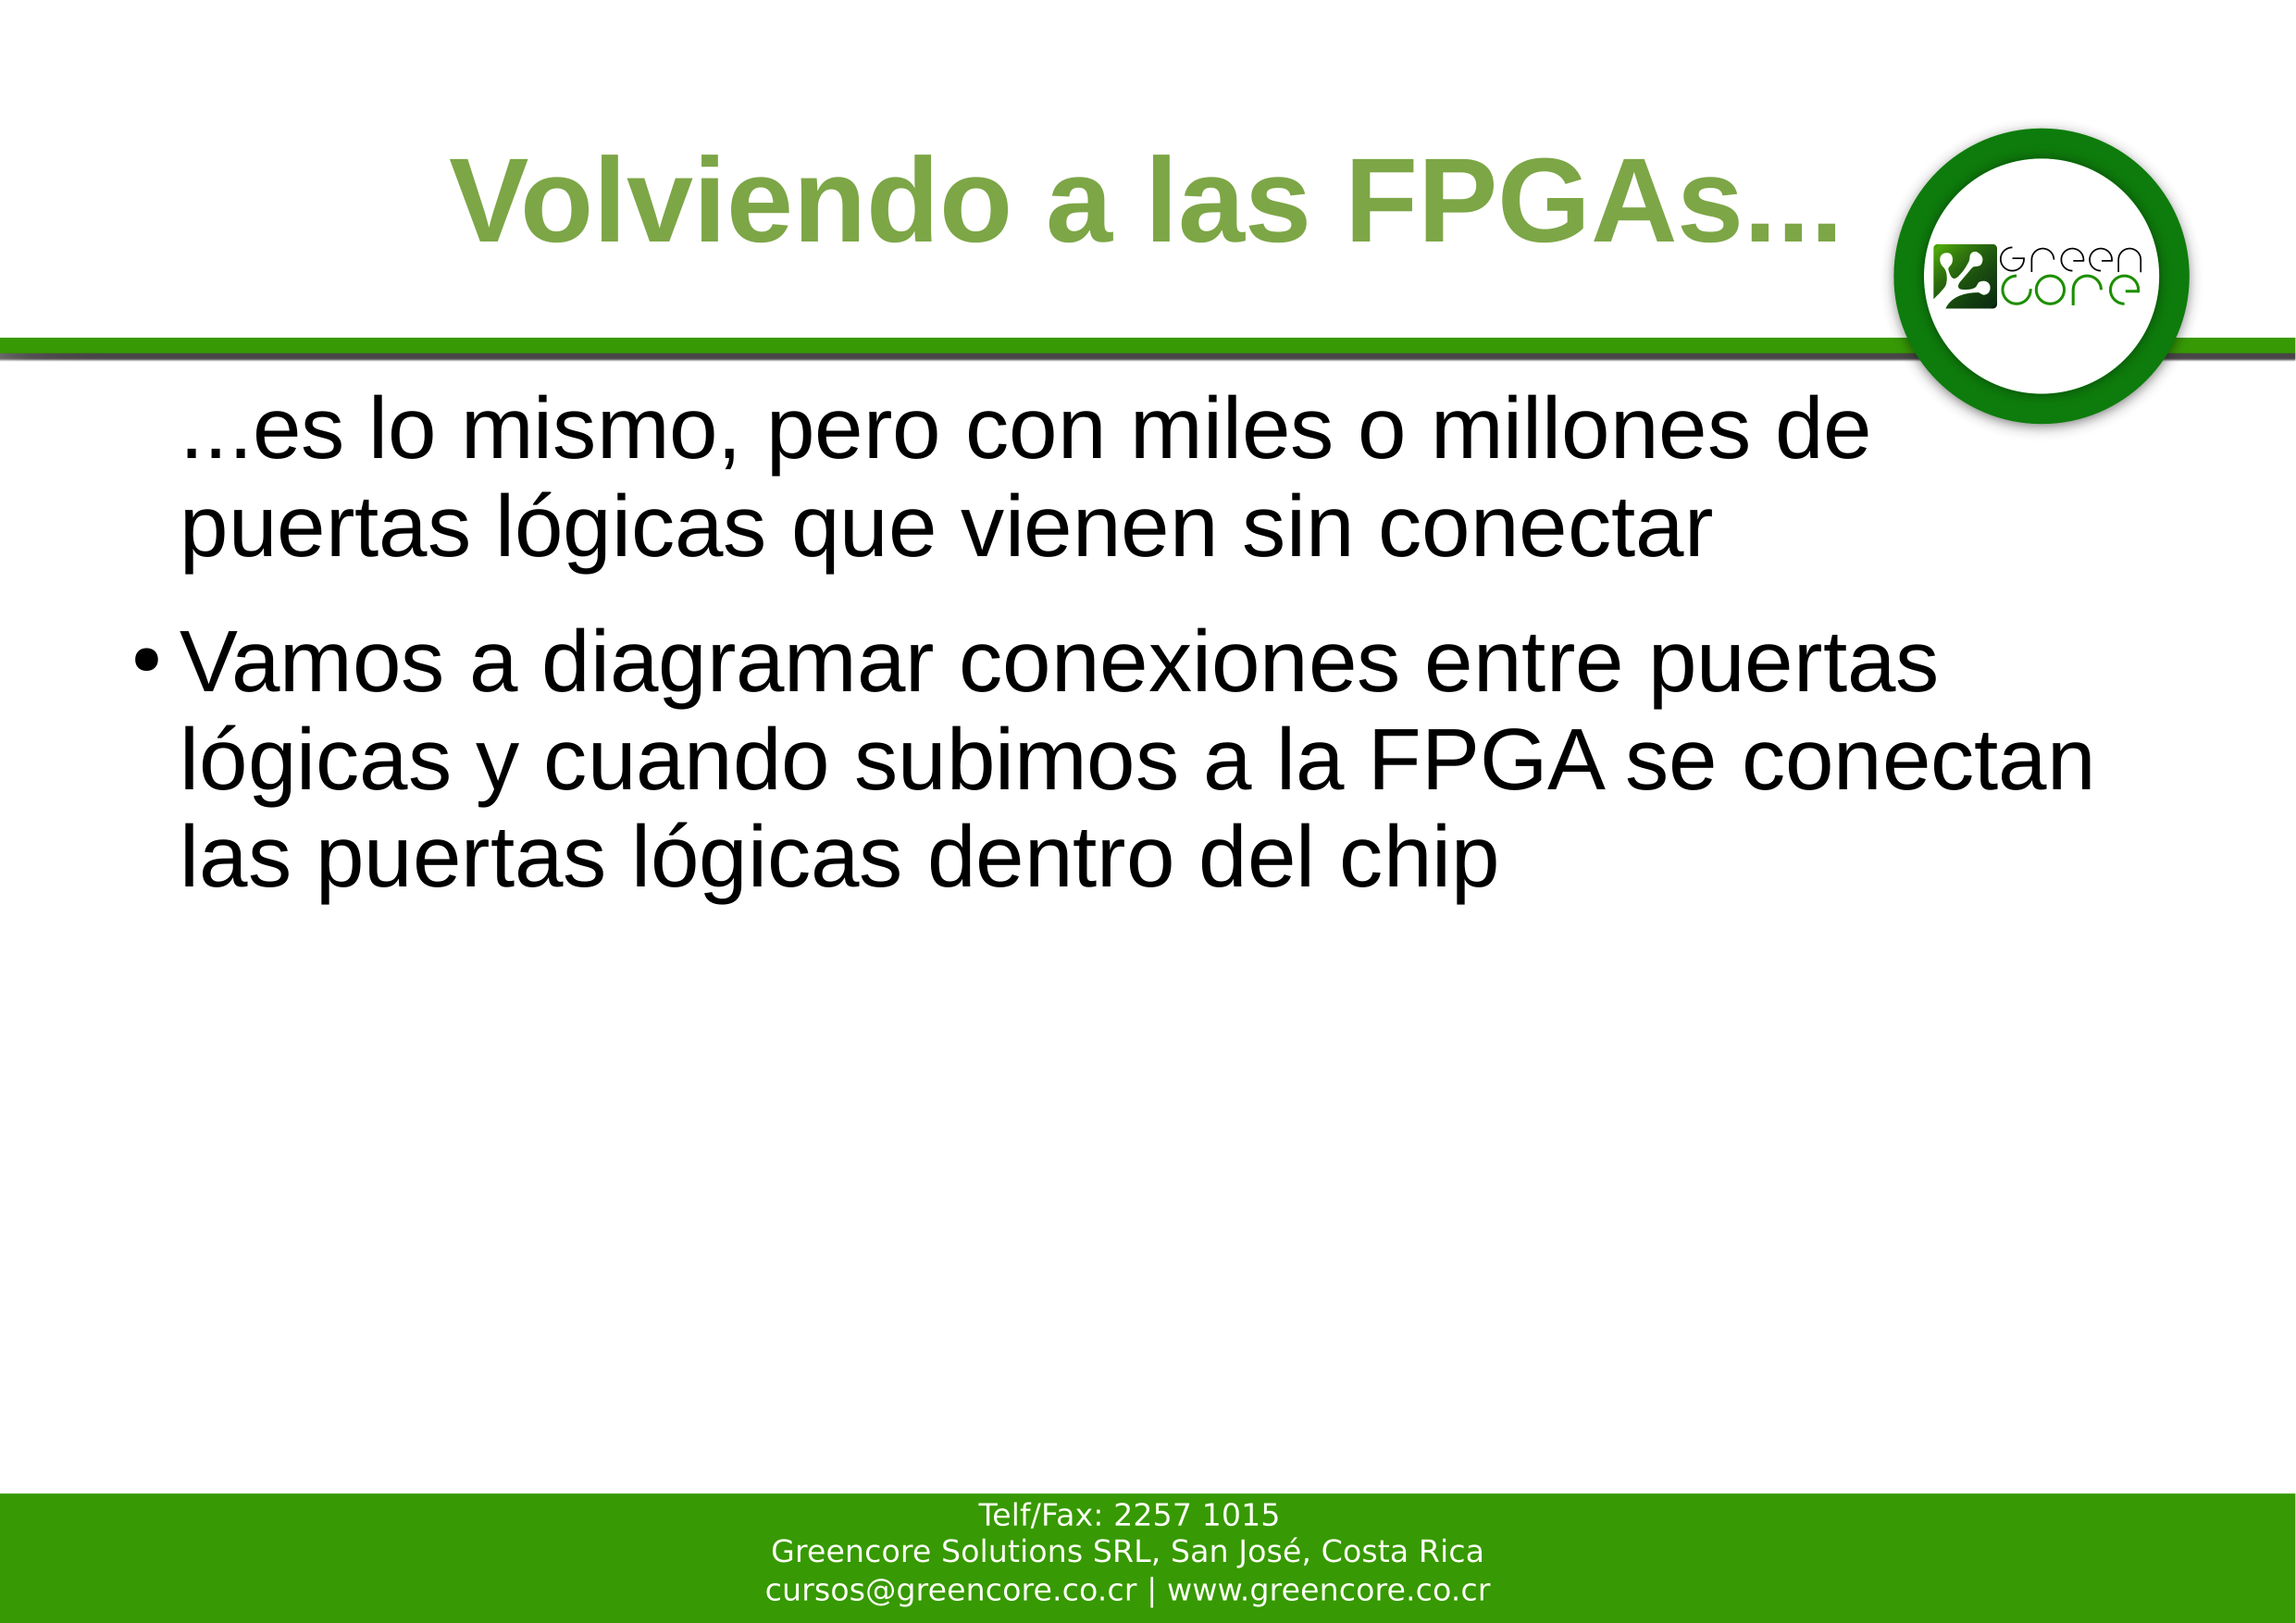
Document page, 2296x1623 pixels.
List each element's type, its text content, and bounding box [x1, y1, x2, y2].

picture [0, 0, 2296, 1623]
list ...es lo mismo, pero con miles o millones de puertas lógicas que vienen sin conectar Vamos a diagramar conexiones entre puertas lógicas y cuando subimos a la FPGA se conectan las puertas lógicas dentro del chip [115, 379, 2181, 1321]
title Volviendo a las FPGAs... [115, 64, 2181, 336]
